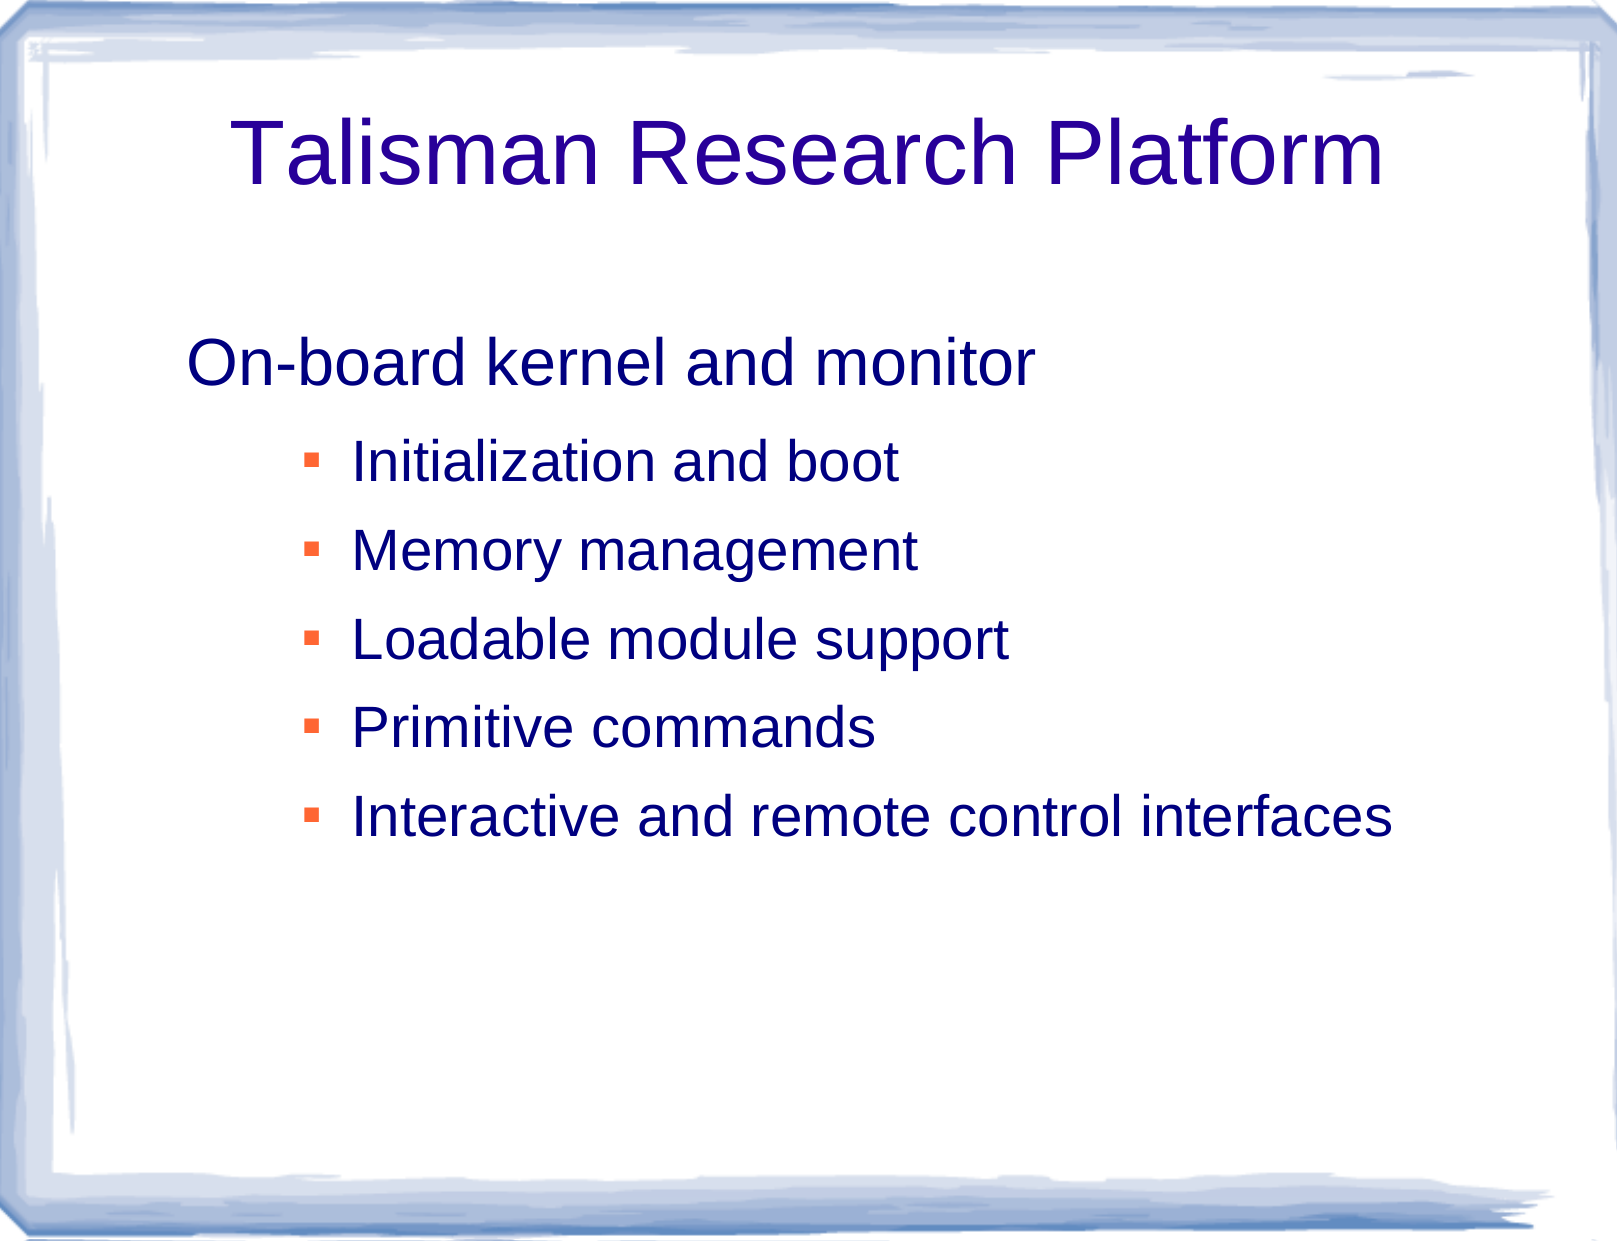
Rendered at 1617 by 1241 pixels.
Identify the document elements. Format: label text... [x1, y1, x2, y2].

picture [0, 0, 1617, 1241]
list On-board kernel and monitor Initialization and boot Memory management Loadable module support Primitive commands Interactive and remote control interfaces [115, 324, 1537, 1005]
title Talisman Research Platform [80, 49, 1537, 257]
